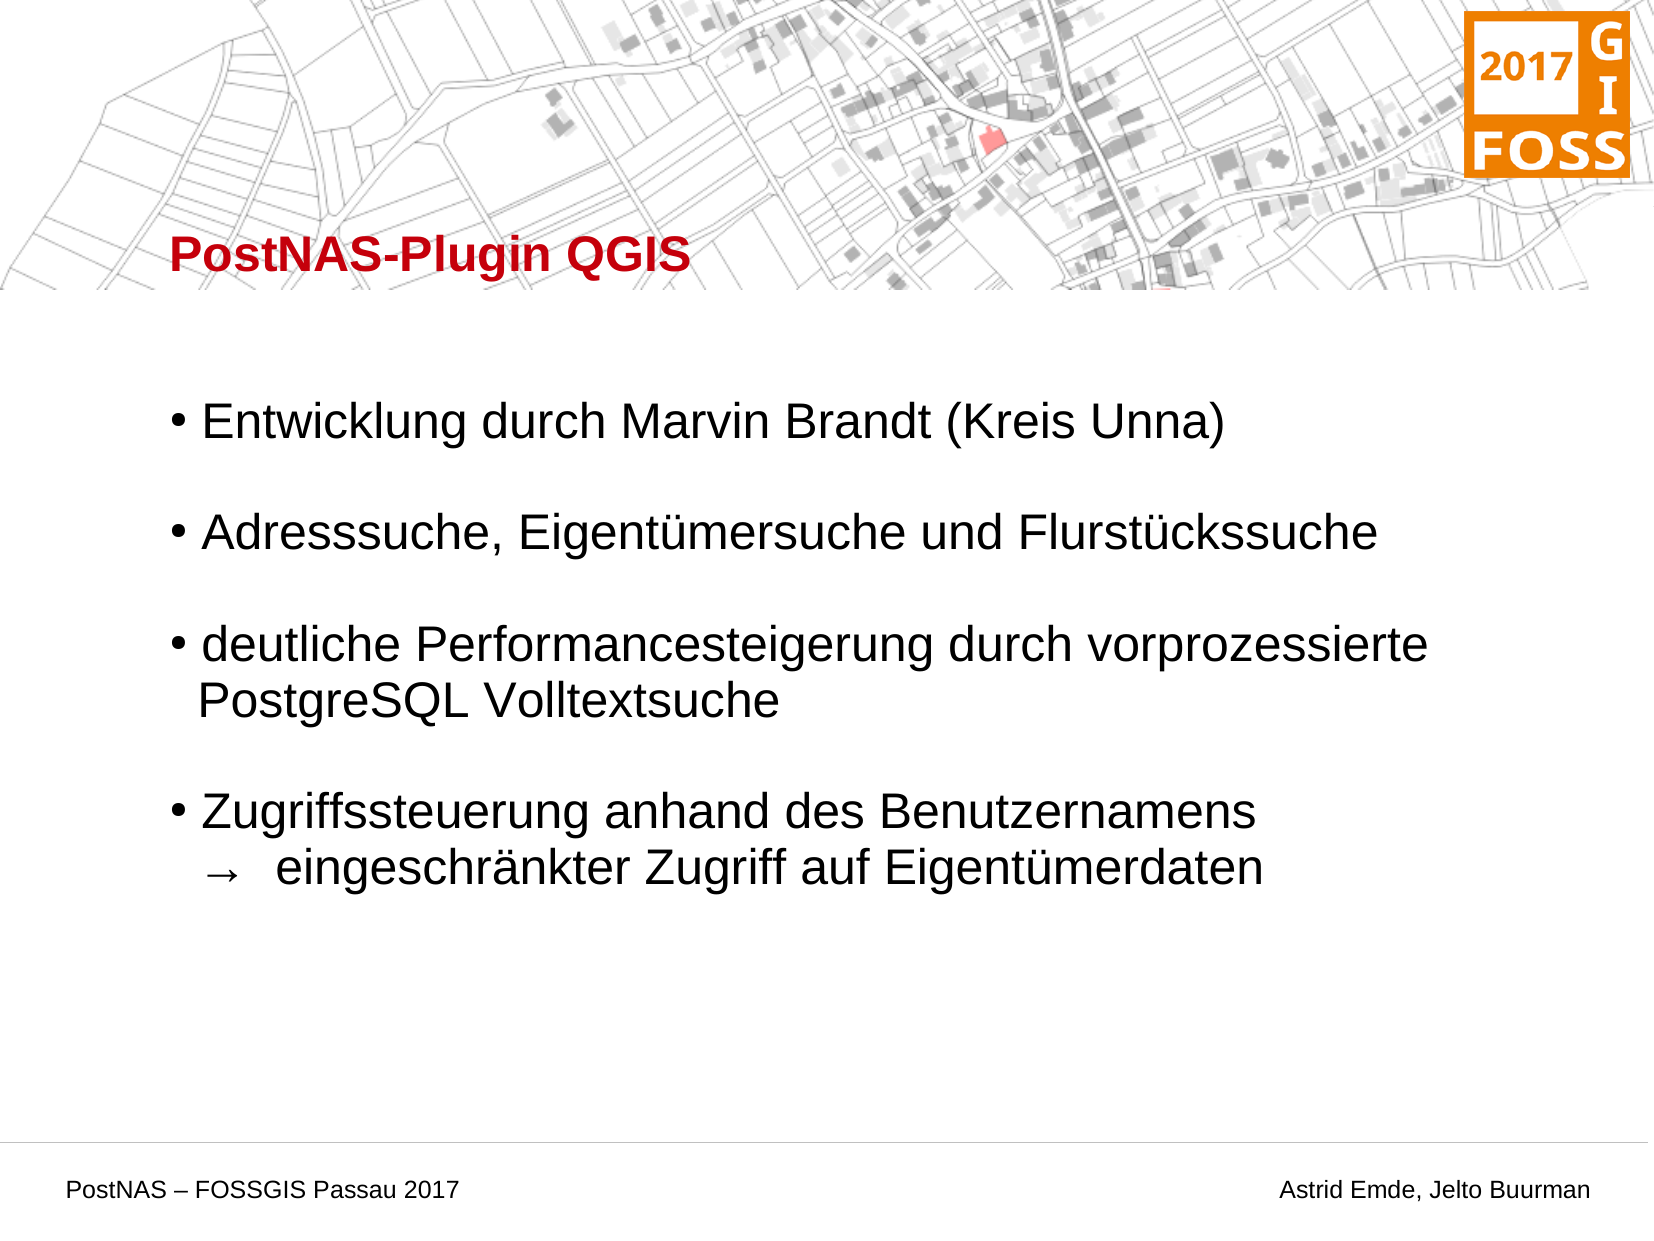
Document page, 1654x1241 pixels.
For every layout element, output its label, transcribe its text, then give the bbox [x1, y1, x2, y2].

picture [1464, 11, 1630, 178]
text_box PostNAS-Plugin QGIS Entwicklung durch Marvin Brandt (Kreis Unna) Adresssuche, Eigentümersuche und Flurstückssuche deutliche Performancesteigerung durch vorprozessierte PostgreSQL Volltextsuche Zugriffssteuerung anhand des Benutzernamens → eingeschränkter Zugriff auf Eigentümerdaten [154, 218, 1654, 1046]
